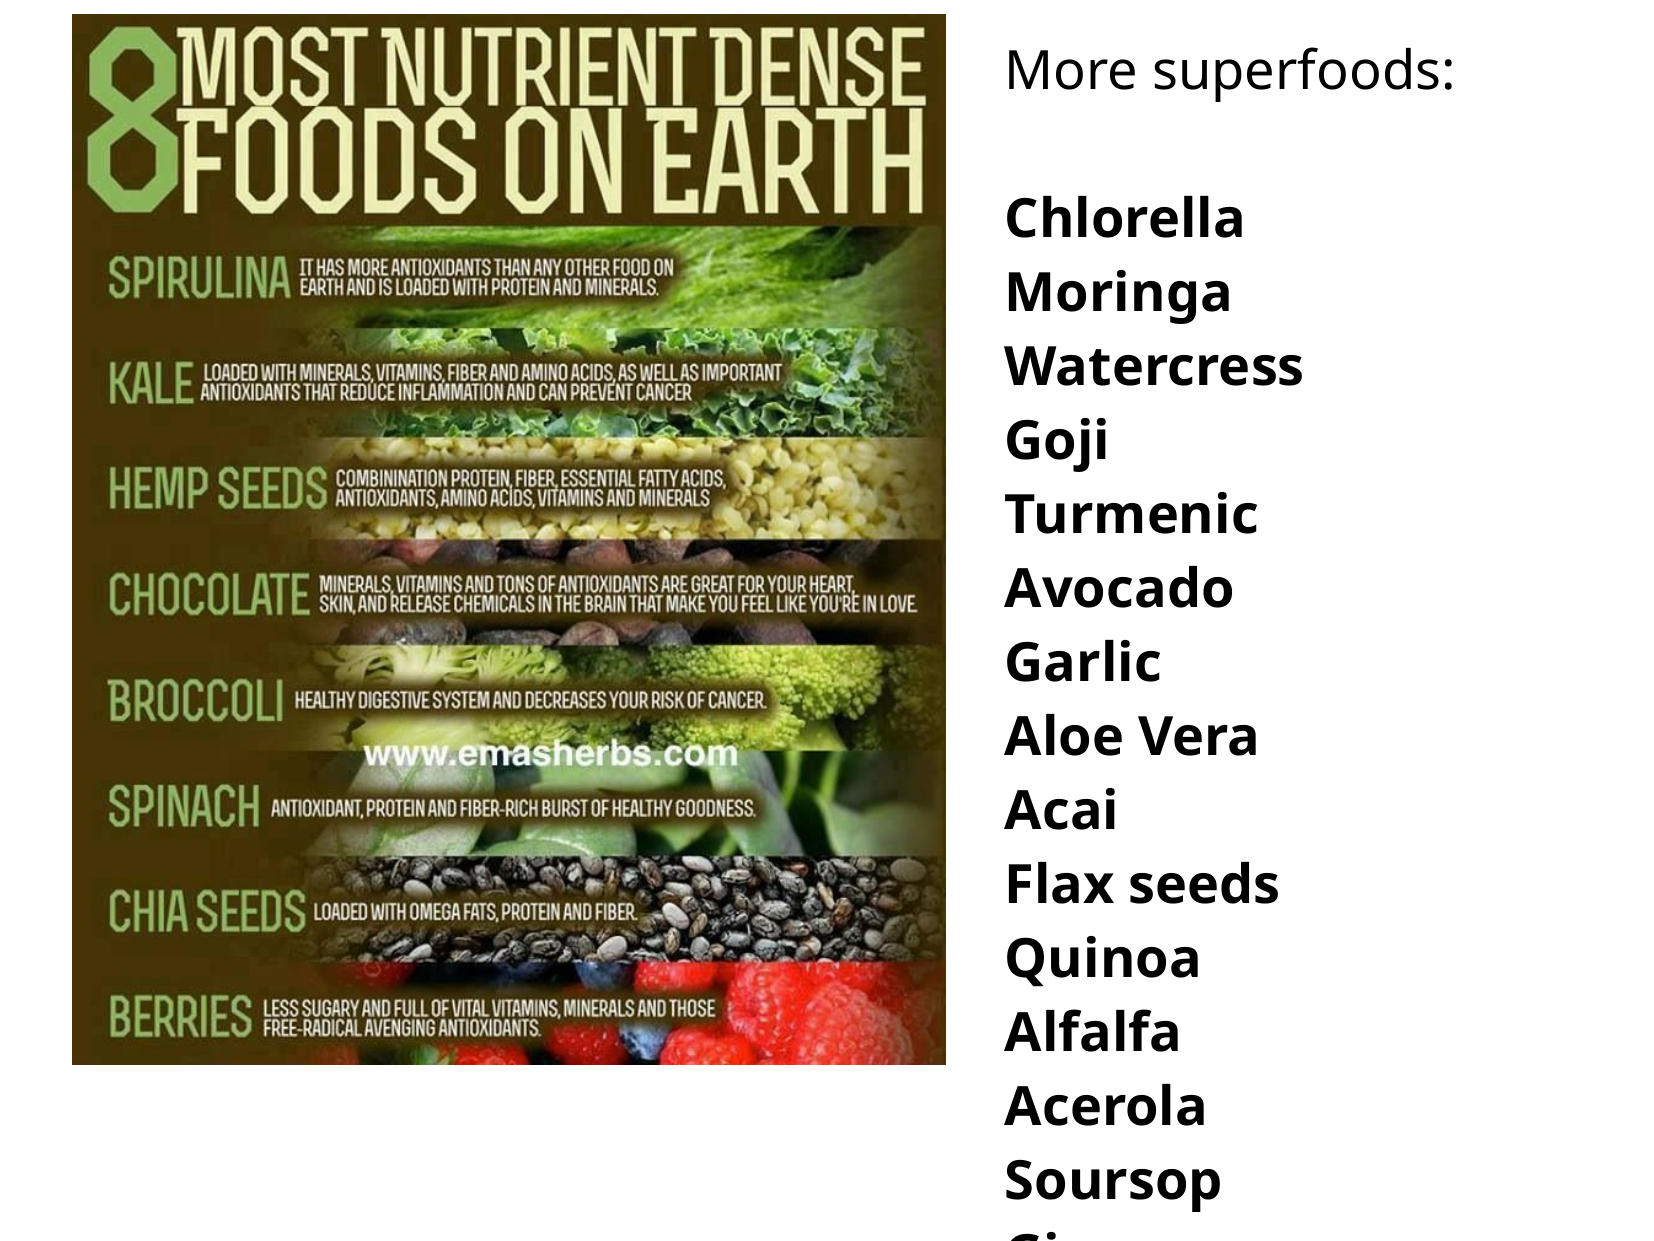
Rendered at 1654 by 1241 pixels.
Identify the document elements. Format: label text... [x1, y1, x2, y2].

text_box More superfoods: Chlorella Moringa Watercress Goji Turmenic Avocado Garlic Aloe Vera Acai Flax seeds Quinoa Alfalfa Acerola Soursop Ginseng Tomato Sweet potato Cocoa Beans [990, 24, 1417, 1180]
picture [72, 14, 946, 1066]
